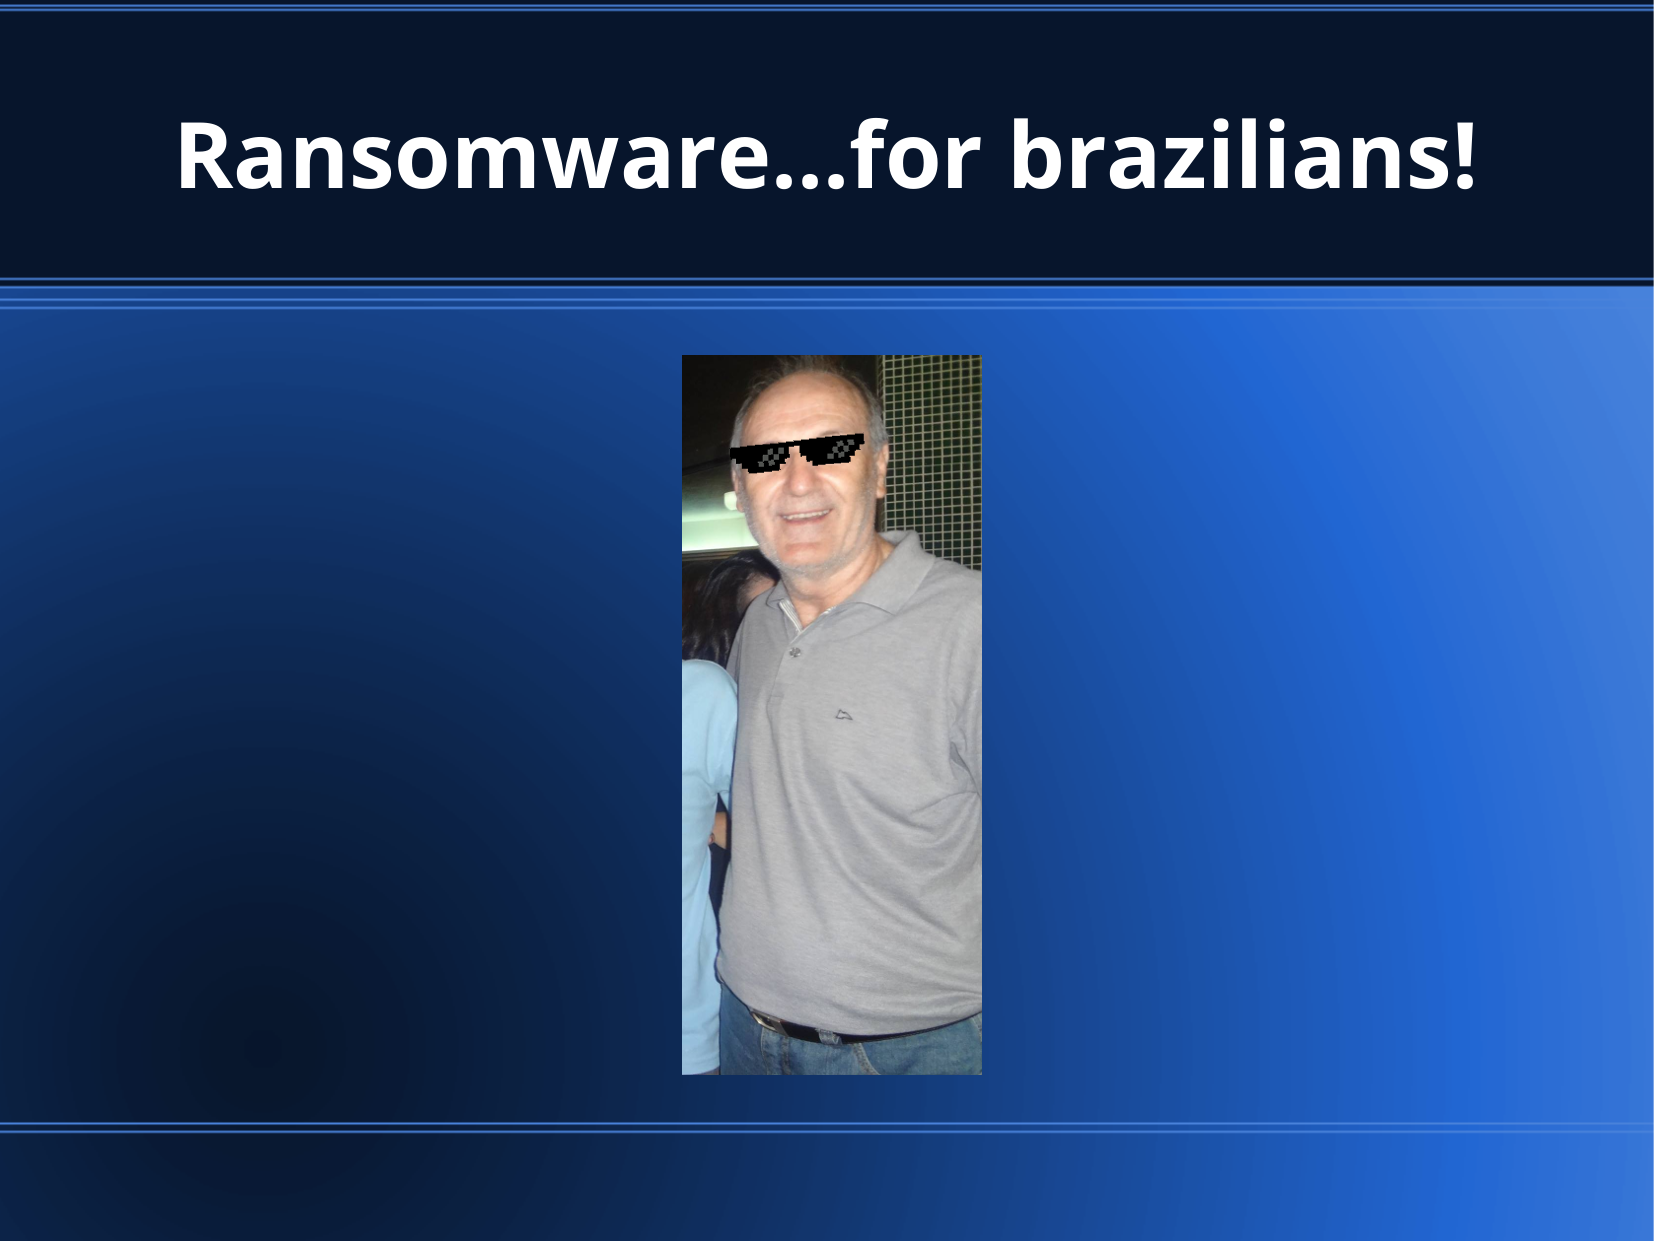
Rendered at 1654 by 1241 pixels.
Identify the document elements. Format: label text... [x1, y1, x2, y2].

picture [0, 0, 1654, 1241]
title Ransomware...for brazilians! [82, 49, 1571, 257]
